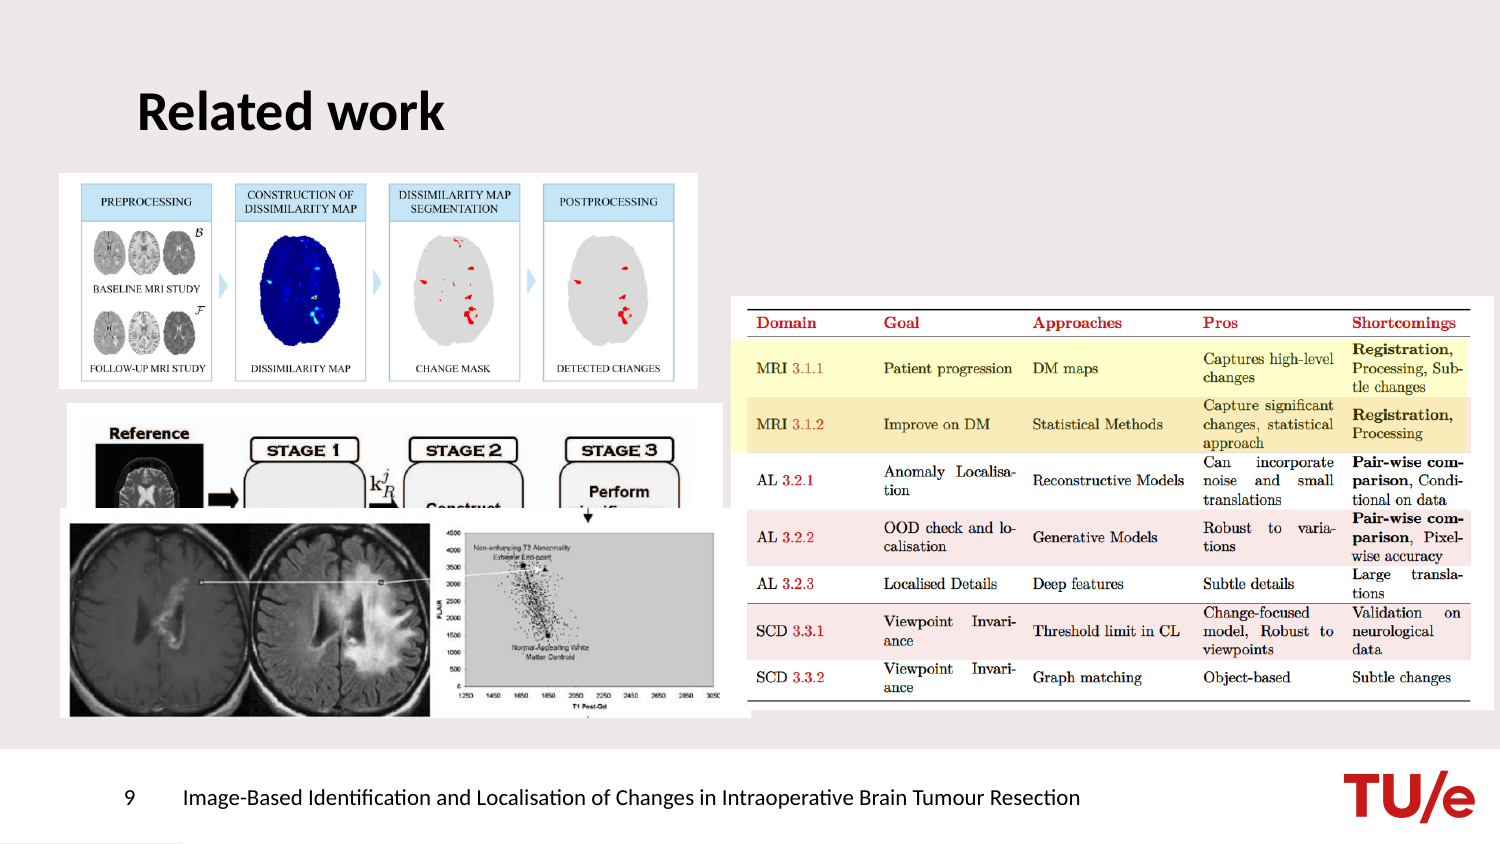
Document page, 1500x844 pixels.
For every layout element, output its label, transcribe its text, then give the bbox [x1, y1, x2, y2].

picture [59, 173, 698, 389]
title Related work [124, 85, 1364, 174]
picture [1339, 749, 1500, 844]
text_box [731, 339, 1468, 453]
picture [60, 296, 1494, 718]
